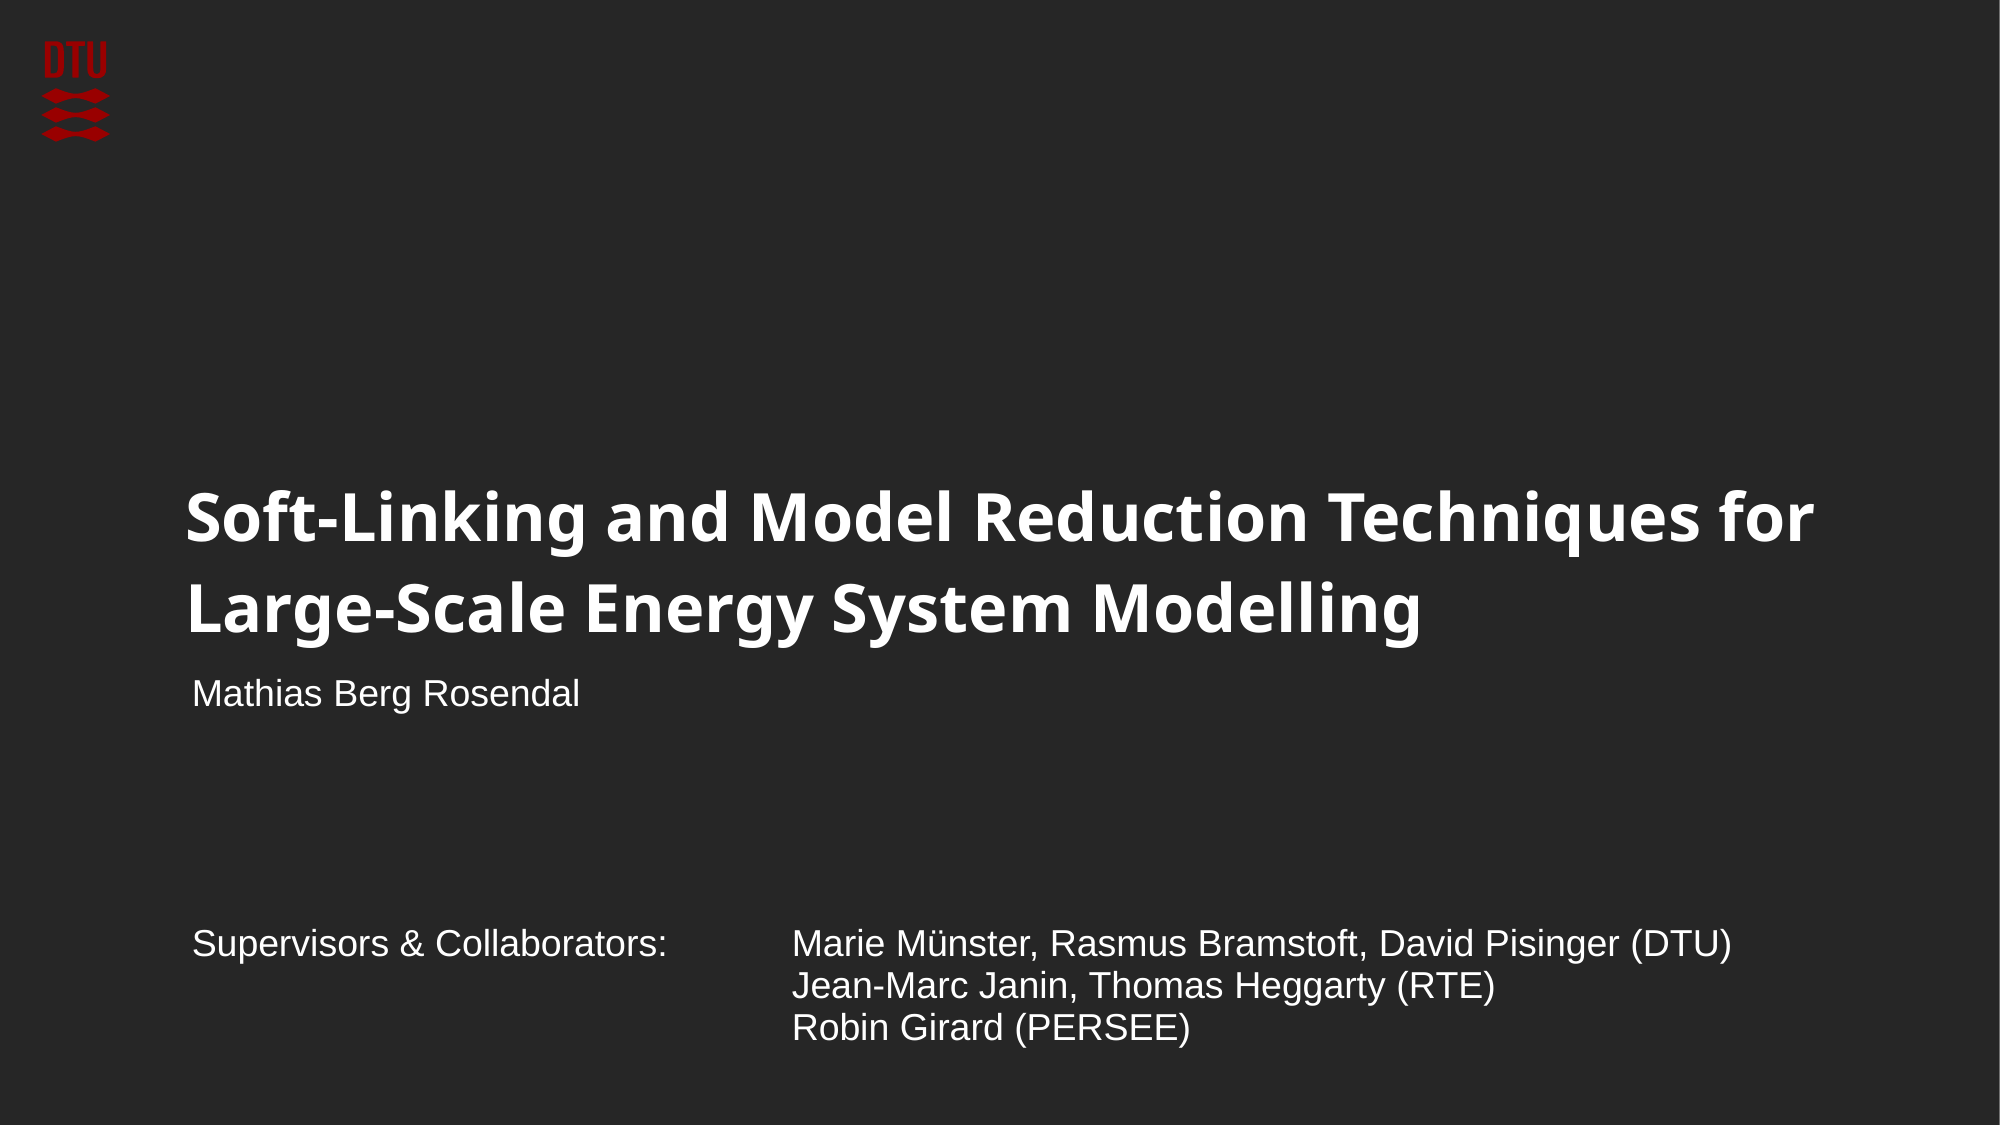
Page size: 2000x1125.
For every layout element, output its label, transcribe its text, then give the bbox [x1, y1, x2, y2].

text_box Supervisors & Collaborators: Marie Münster, Rasmus Bramstoft, David Pisinger (DTU) Jean-Marc Janin, Thomas Heggarty (RTE) Robin Girard (PERSEE) [177, 915, 1861, 1125]
text_box Mathias Berg Rosendal [177, 649, 1629, 739]
subtitle Soft-Linking and Model Reduction Techniques for Large-Scale Energy System Modelling [185, 383, 1861, 739]
